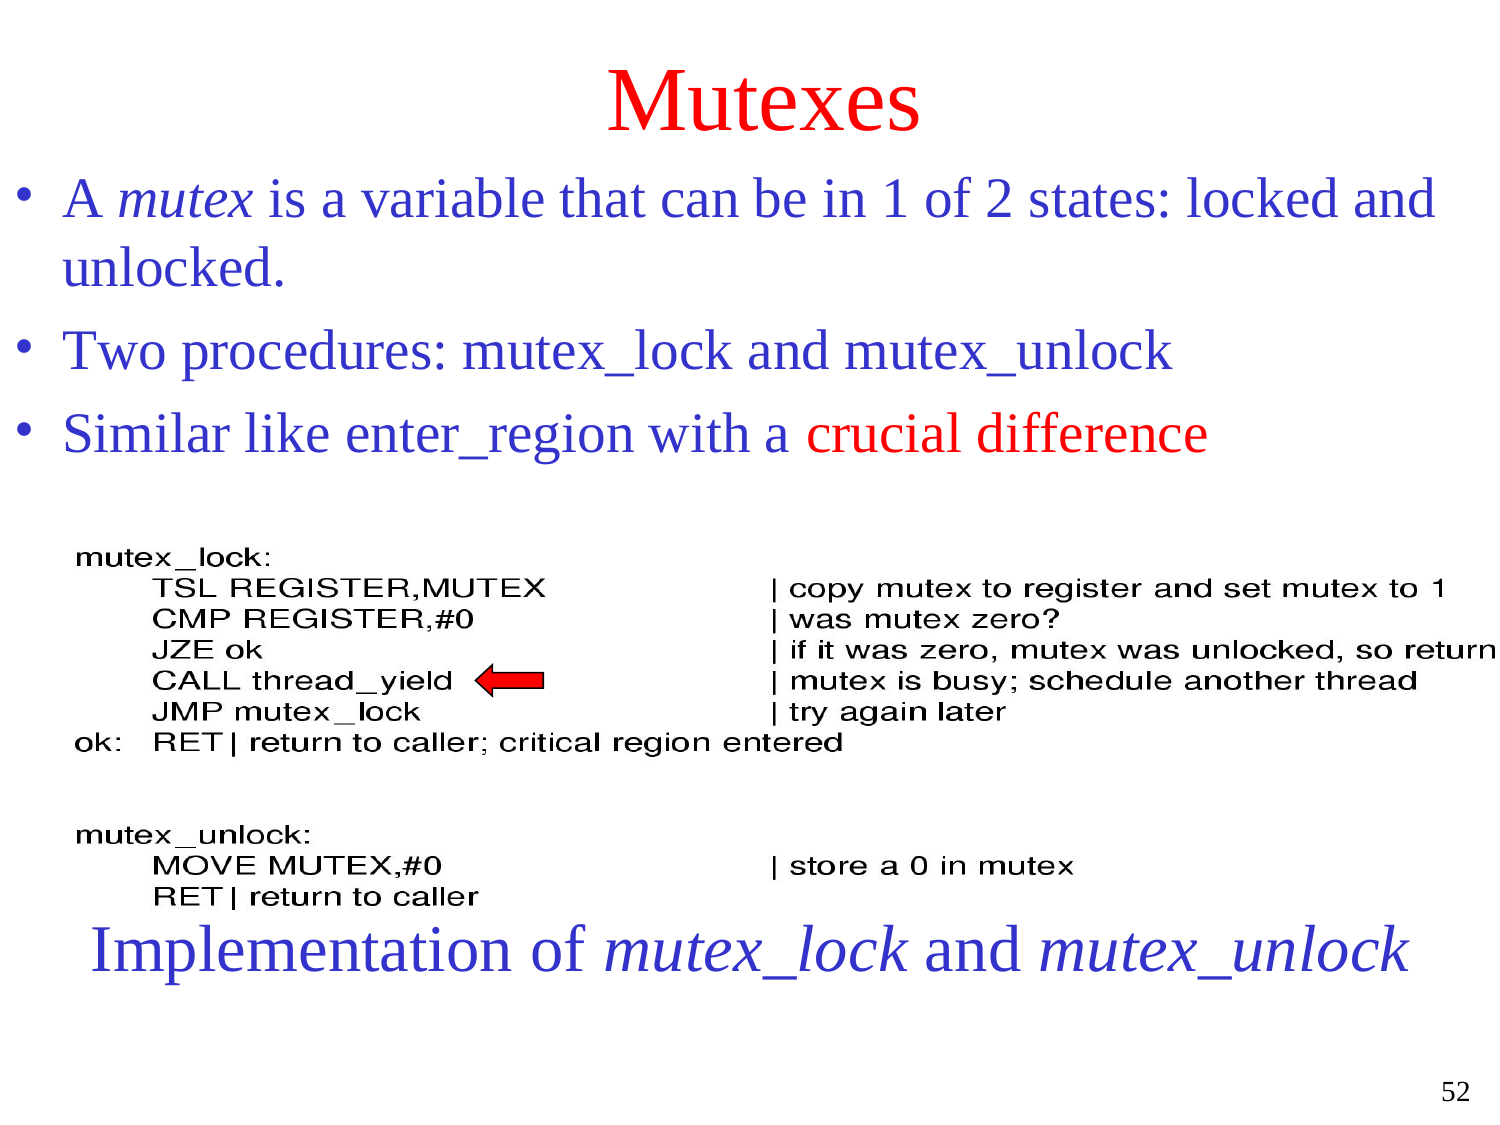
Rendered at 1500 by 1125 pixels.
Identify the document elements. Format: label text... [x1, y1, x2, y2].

text_box <number> [1404, 1064, 1486, 1125]
picture [74, 514, 1500, 910]
text_box A mutex is a variable that can be in 1 of 2 states: locked and unlocked. Two procedures: mutex_lock and mutex_unlock Similar like enter_region with a crucial difference [0, 152, 1500, 473]
text_box [475, 664, 544, 697]
text_box Mutexes [126, 0, 1402, 152]
text_box Implementation of mutex_lock and mutex_unlock [0, 897, 1500, 1034]
